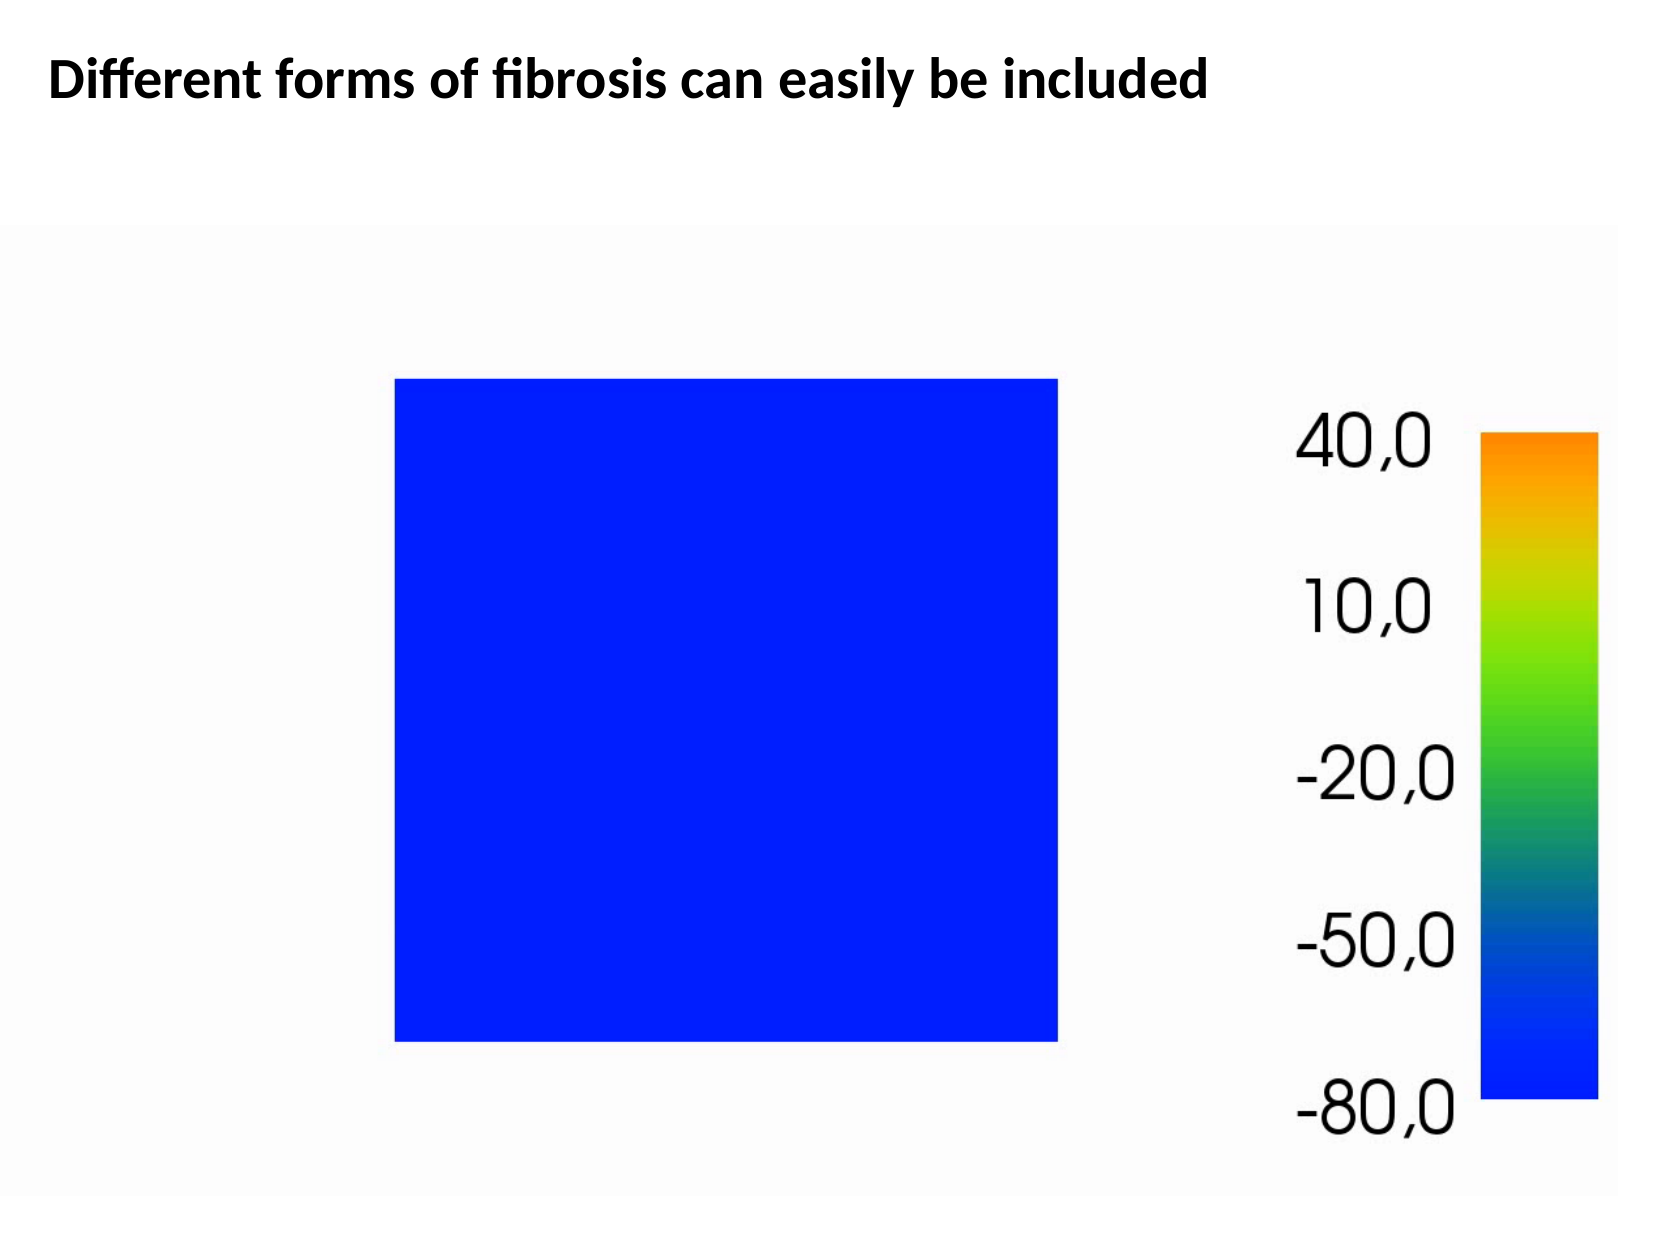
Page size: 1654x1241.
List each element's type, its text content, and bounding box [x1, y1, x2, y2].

text_box Different forms of fibrosis can easily be included [33, 33, 1654, 205]
text_box [0, 225, 1619, 1197]
